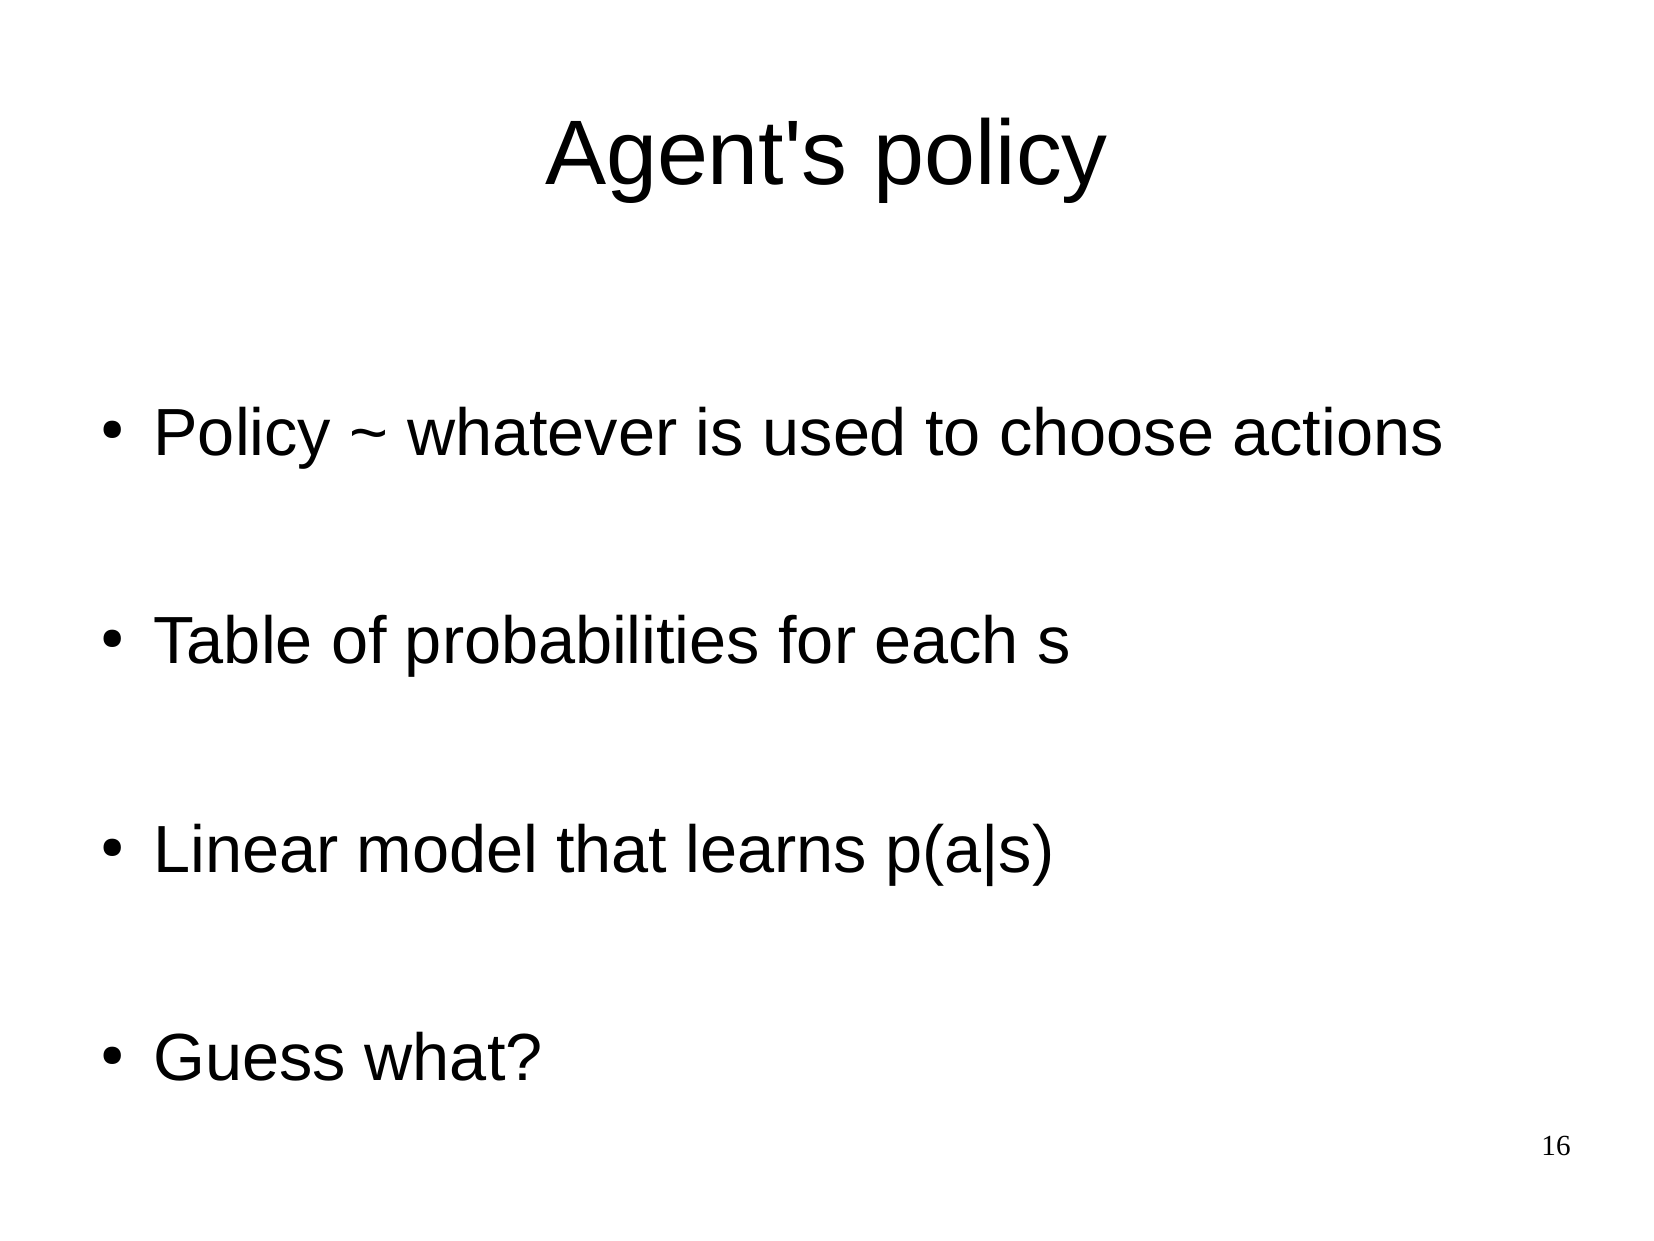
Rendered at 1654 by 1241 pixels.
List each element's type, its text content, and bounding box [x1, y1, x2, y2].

title Agent's policy [82, 49, 1571, 257]
list Policy ~ whatever is used to choose actions Table of probabilities for each s Linear model that learns p(a|s) Guess what? [82, 290, 1571, 1241]
